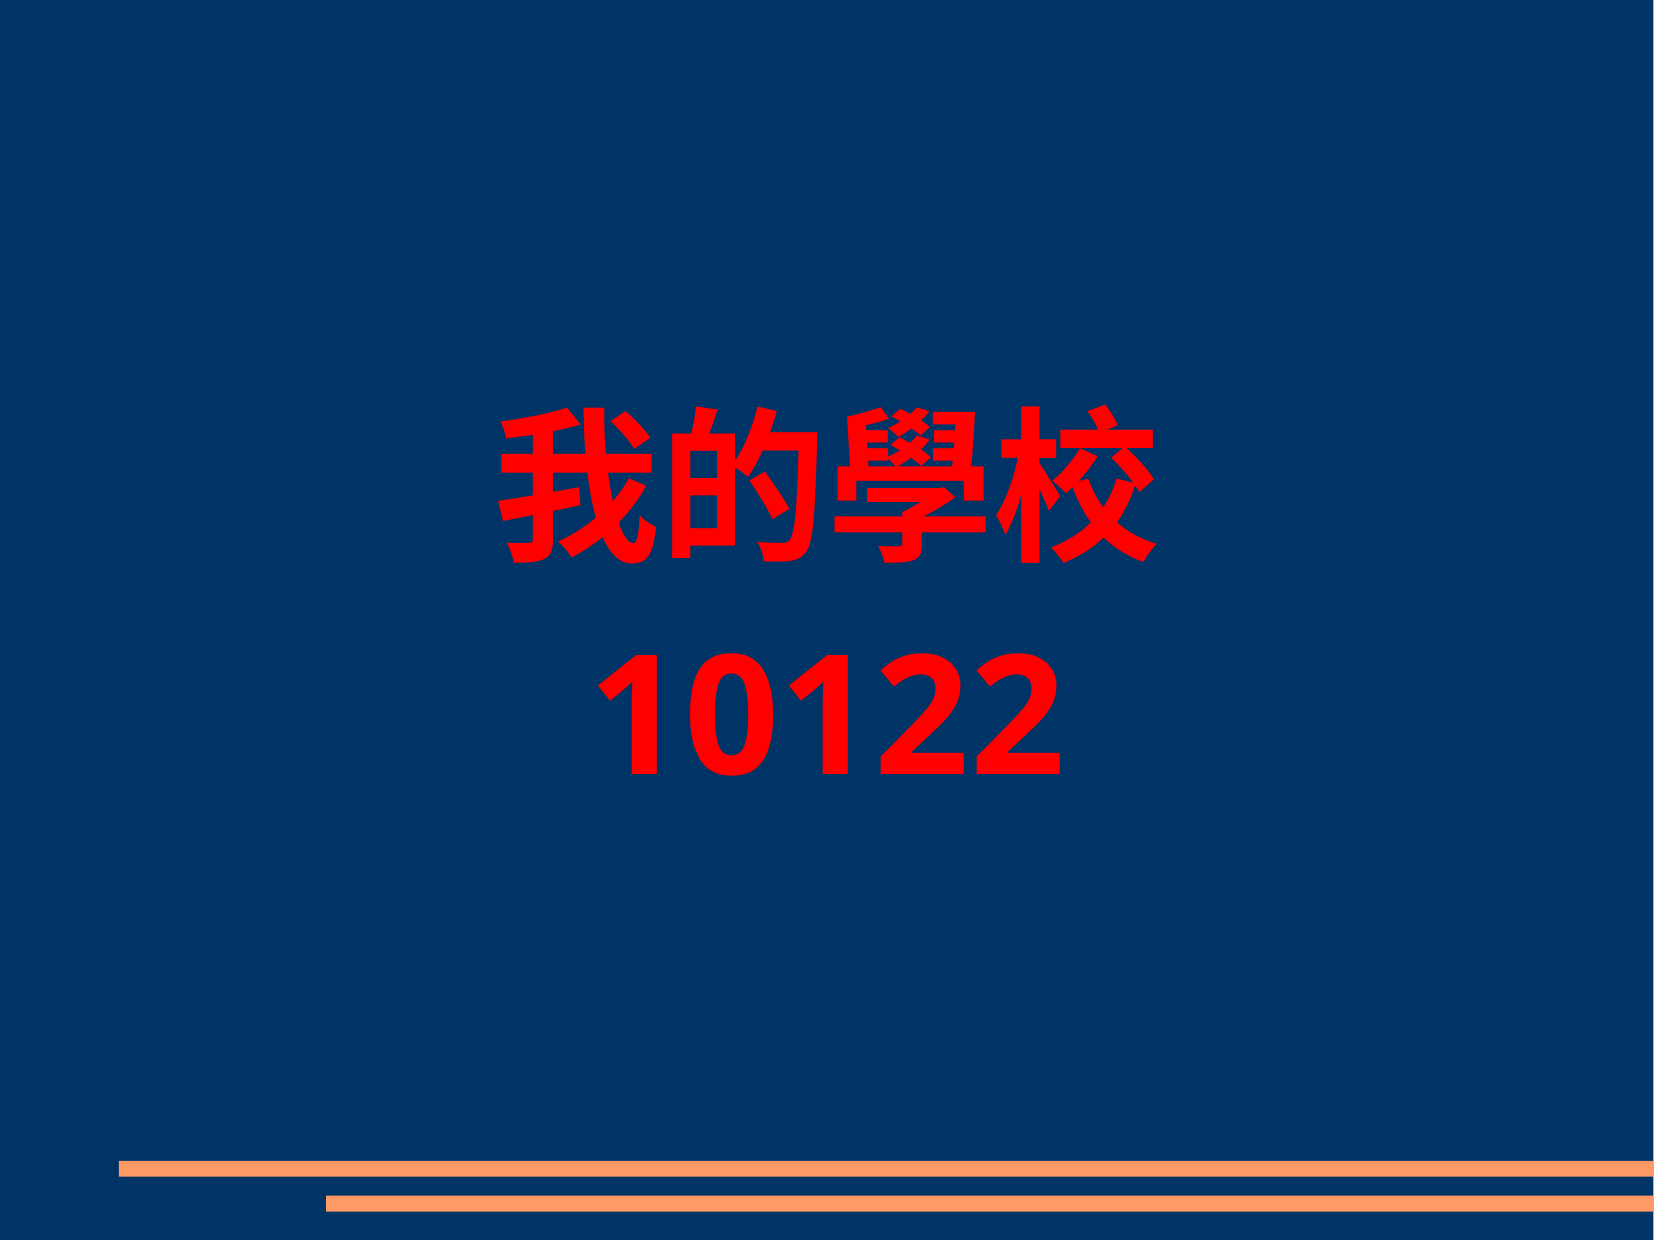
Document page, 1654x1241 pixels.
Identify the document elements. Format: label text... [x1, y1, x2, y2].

subtitle 我的學校 10122 [121, 46, 1534, 1132]
